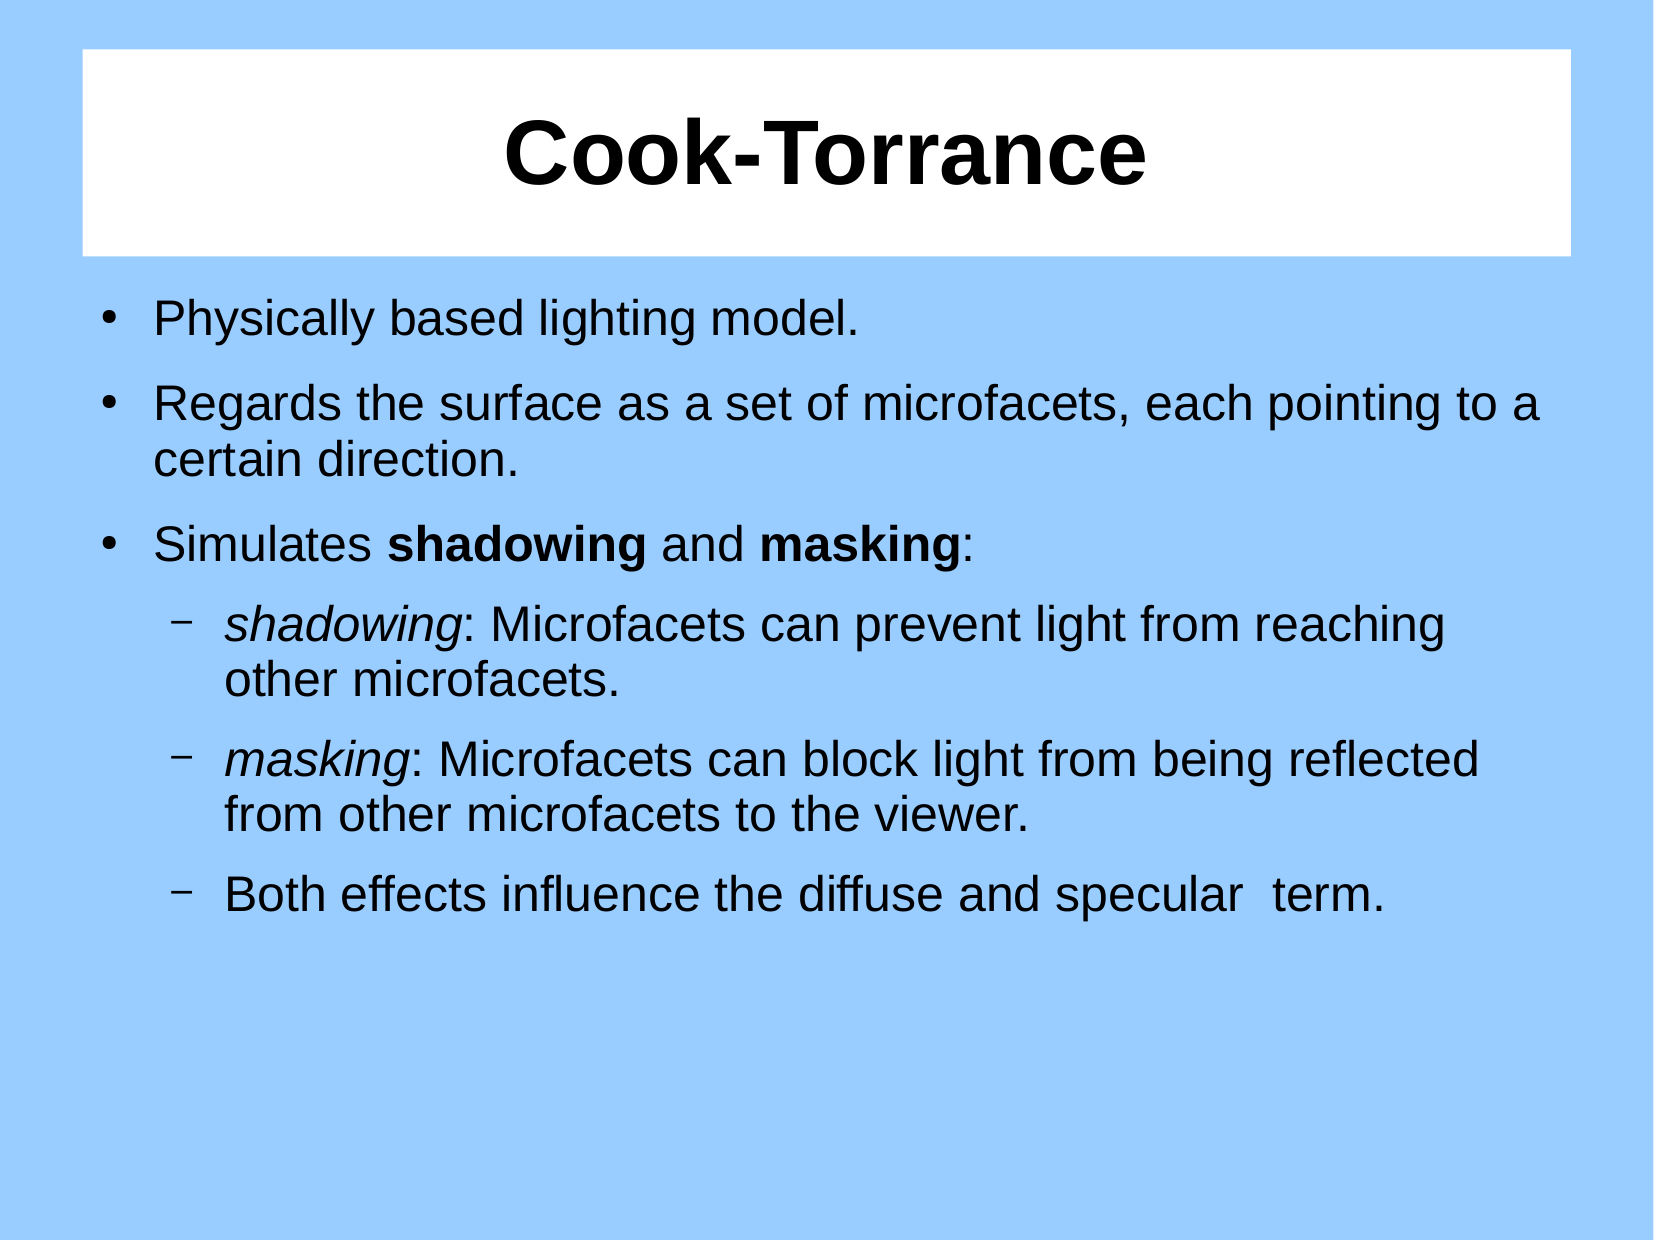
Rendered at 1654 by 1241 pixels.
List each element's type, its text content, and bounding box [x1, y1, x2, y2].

title Cook-Torrance [82, 49, 1571, 257]
list Physically based lighting model. Regards the surface as a set of microfacets, each pointing to a certain direction. Simulates shadowing and masking: shadowing: Microfacets can prevent light from reaching other microfacets. masking: Microfacets can block light from being reflected from other microfacets to the viewer. Both effects influence the diffuse and specular term. [82, 290, 1571, 1170]
